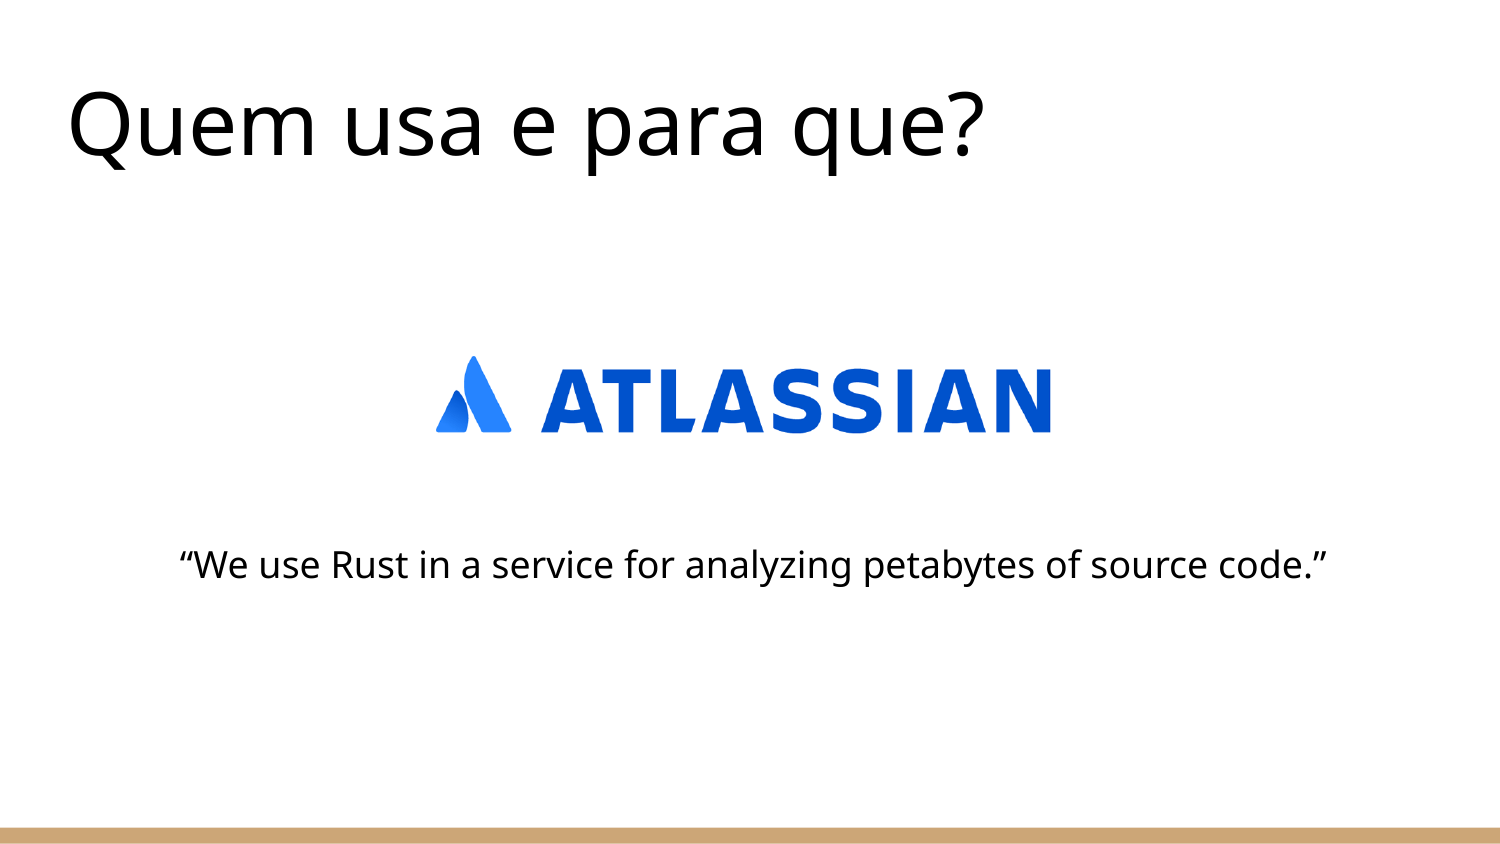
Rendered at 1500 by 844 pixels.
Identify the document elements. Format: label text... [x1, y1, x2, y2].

list “We use Rust in a service for analyzing petabytes of source code.” [58, 518, 1449, 750]
title Quem usa e para que? [51, 51, 1449, 189]
picture [424, 344, 1061, 444]
